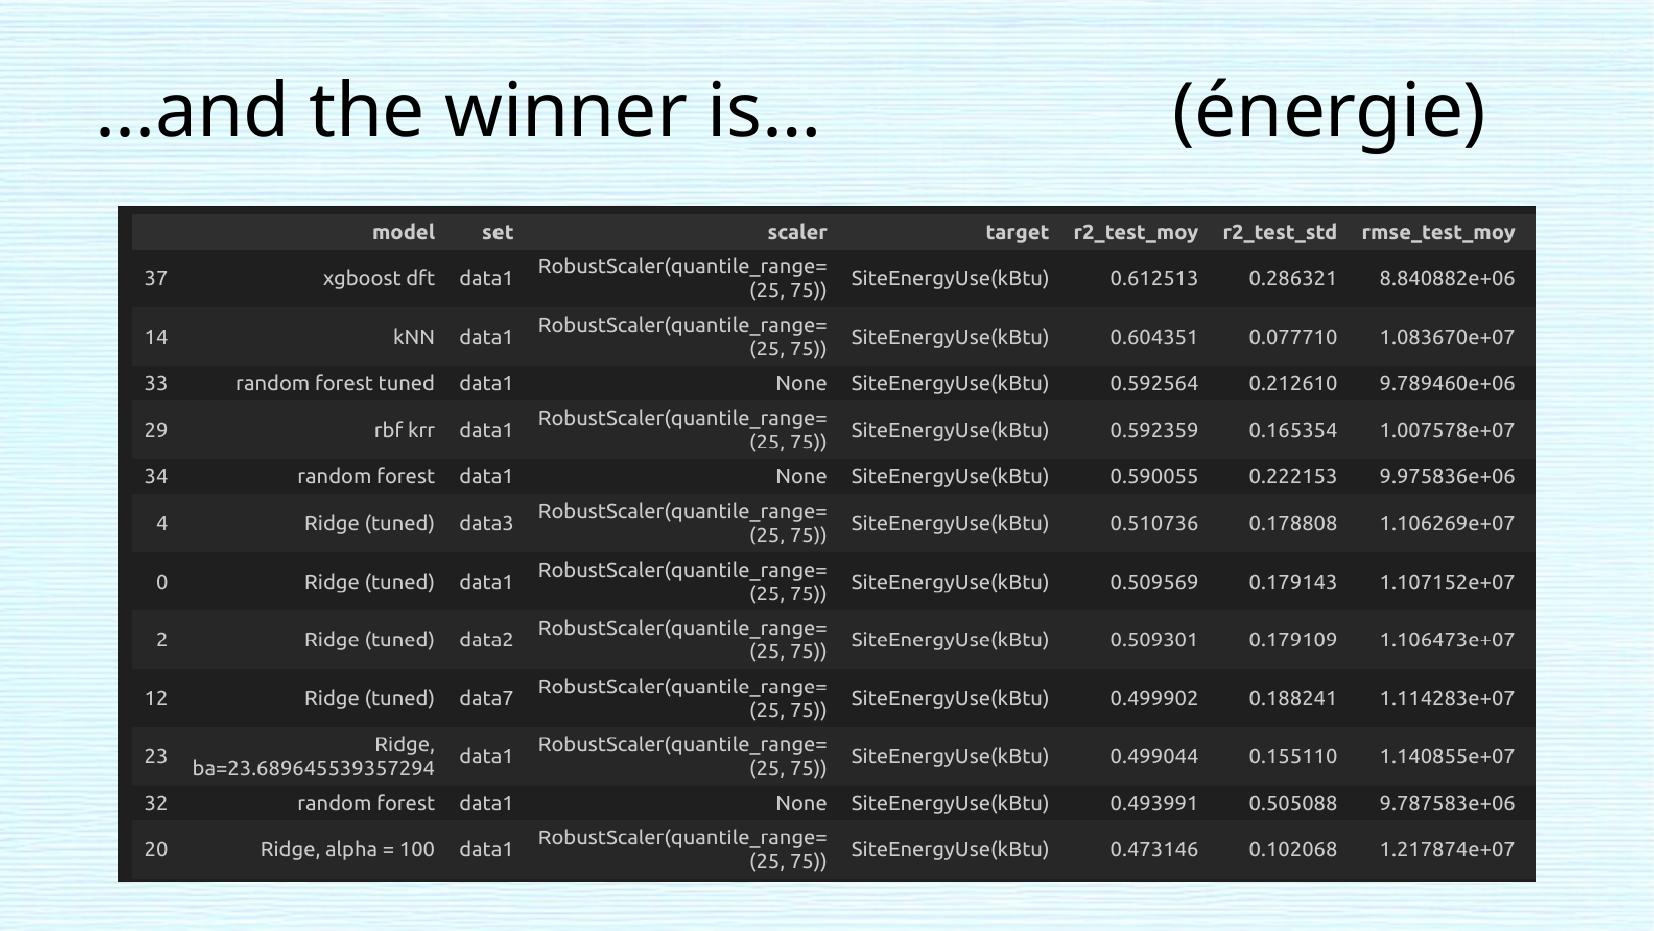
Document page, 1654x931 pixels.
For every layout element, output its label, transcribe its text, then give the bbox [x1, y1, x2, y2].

picture [118, 206, 1536, 882]
title ...and the winner is… (énergie) [47, 29, 1536, 185]
